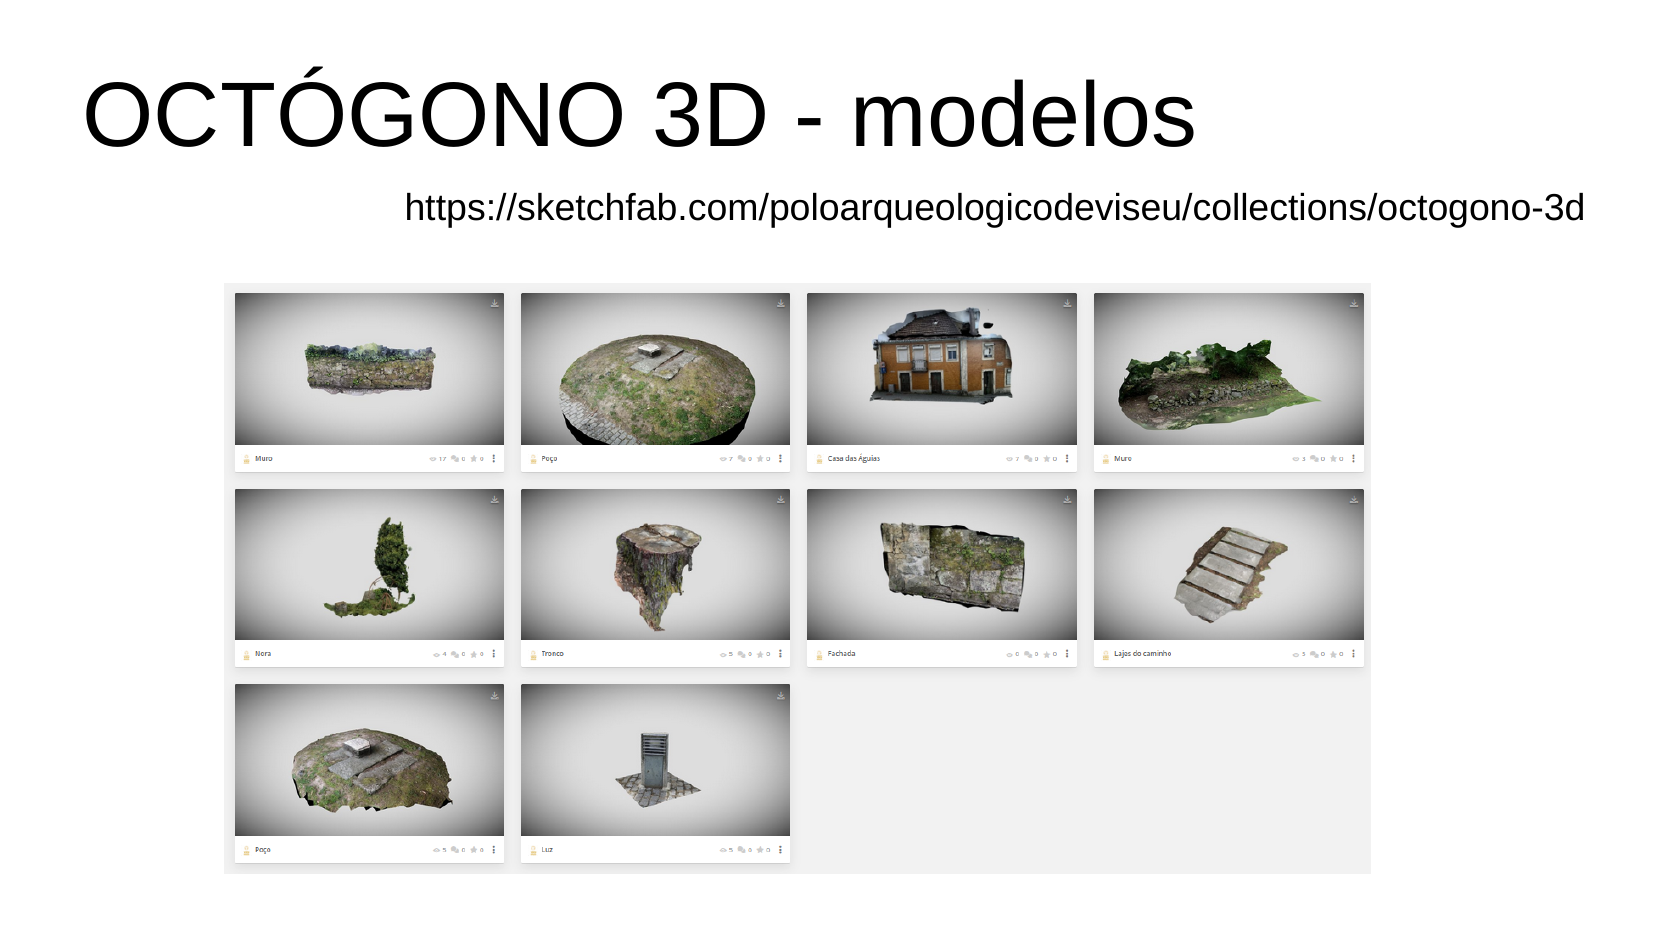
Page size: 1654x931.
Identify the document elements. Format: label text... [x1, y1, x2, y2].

text_box https://sketchfab.com/poloarqueologicodeviseu/collections/octogono-3d [389, 179, 1601, 237]
title OCTÓGONO 3D - modelos [82, 37, 1571, 193]
picture [224, 283, 1371, 874]
